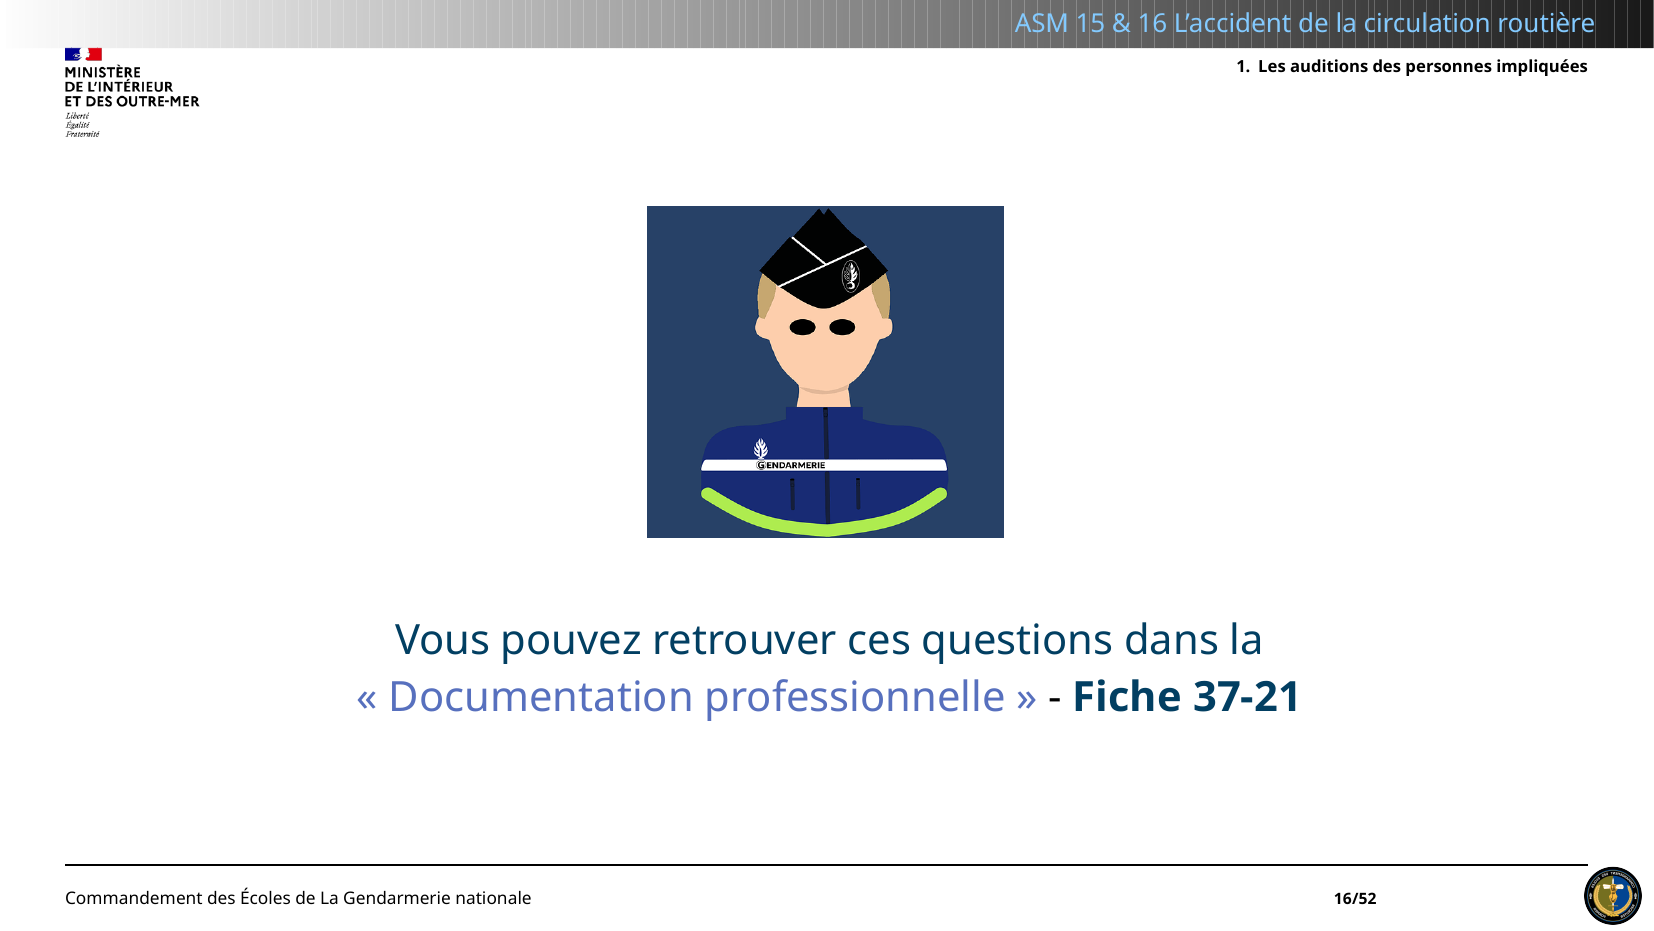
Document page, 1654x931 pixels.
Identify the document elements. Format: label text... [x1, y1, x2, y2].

picture [1584, 862, 1642, 925]
list LES AUDITIONS DES PERSONNES IMPLIQUÉES [598, 56, 1589, 122]
picture [65, 49, 213, 138]
picture [647, 206, 1004, 538]
text_box Vous pouvez retrouver ces questions dans la « Documentation professionnelle » - Fiche 37-21 [312, 602, 1347, 720]
